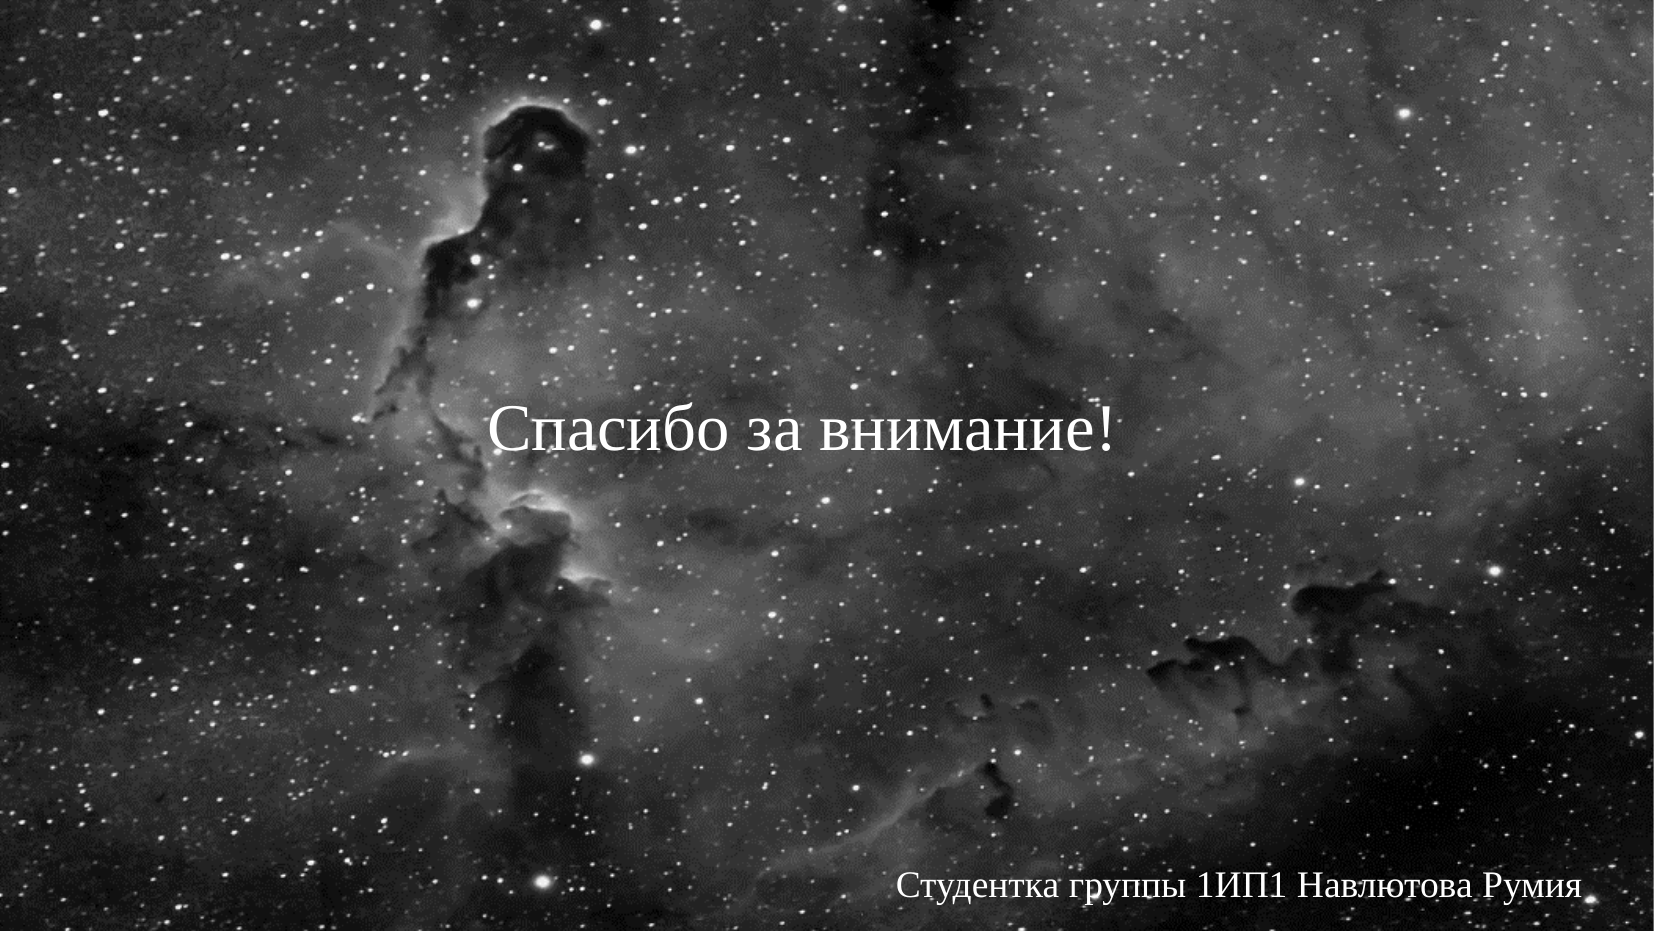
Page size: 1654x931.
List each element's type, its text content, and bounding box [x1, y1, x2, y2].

text_box Студентка группы 1ИП1 Навлютова Румия [881, 856, 1598, 913]
picture [0, 0, 1654, 931]
text_box Спасибо за внимание! [472, 383, 1133, 473]
